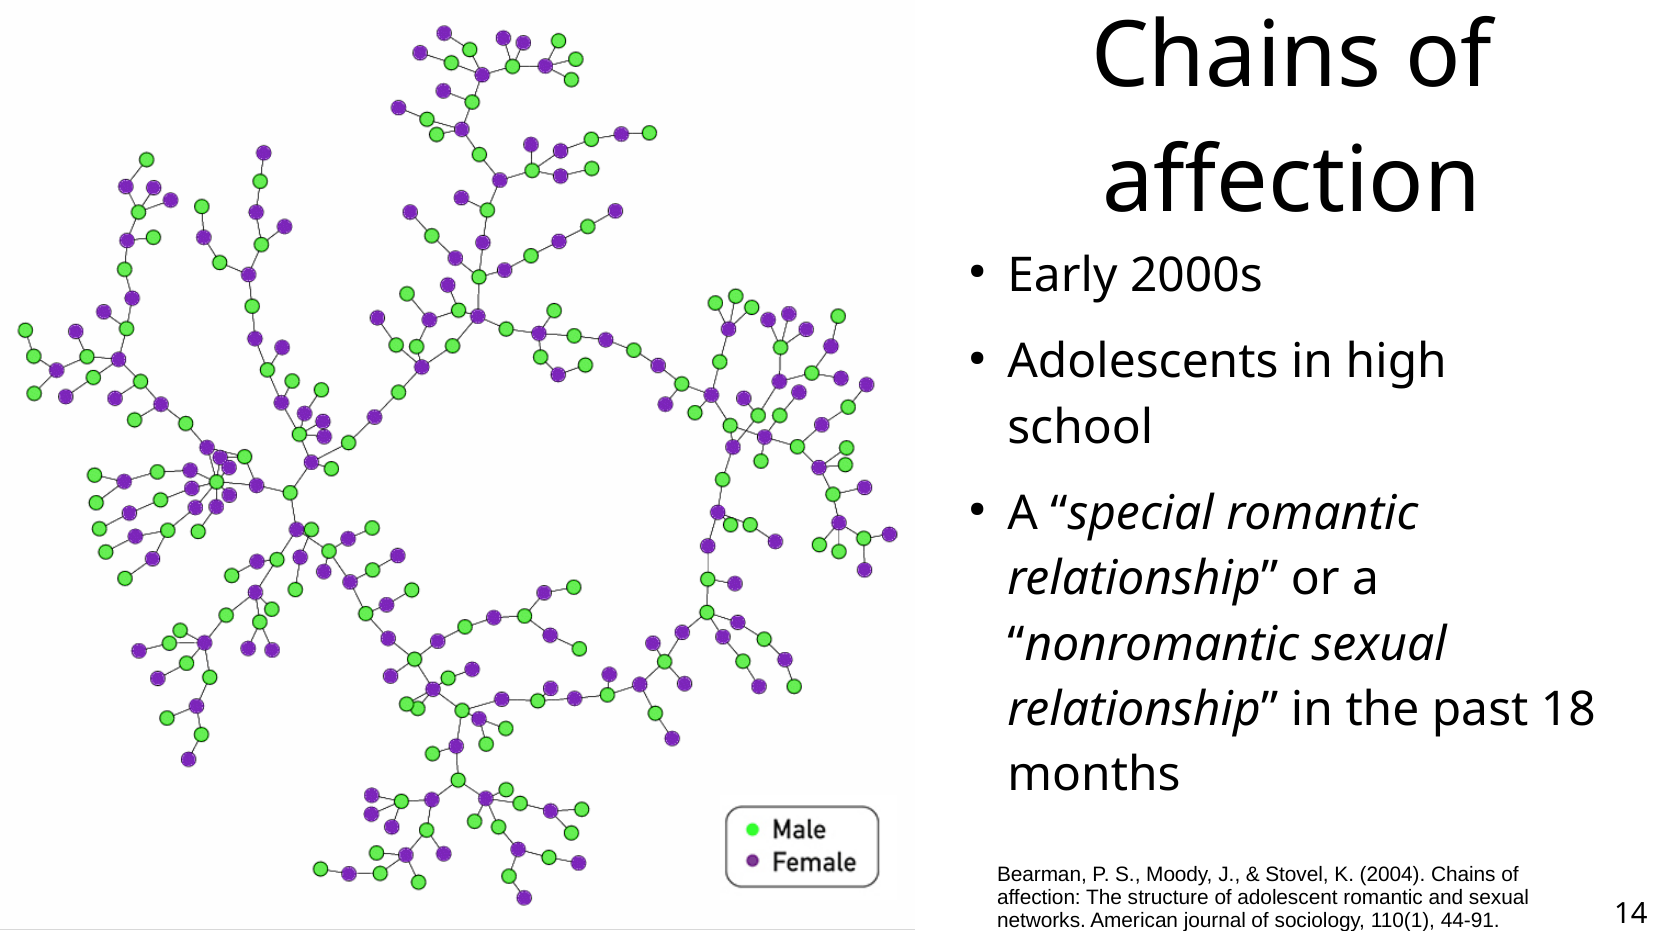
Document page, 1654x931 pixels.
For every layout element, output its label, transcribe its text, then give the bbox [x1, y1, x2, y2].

title Chains of affection [930, 1, 1654, 226]
picture [0, 0, 915, 931]
text_box Bearman, P. S., Moody, J., & Stovel, K. (2004). Chains of affection: The structure of adolescent romantic and sexual networks. American journal of sociology, 110(1), 44-91. [982, 855, 1606, 931]
list Early 2000s Adolescents in high school A “special romantic relationship” or a “nonromantic sexual relationship” in the past 18 months [956, 240, 1602, 811]
